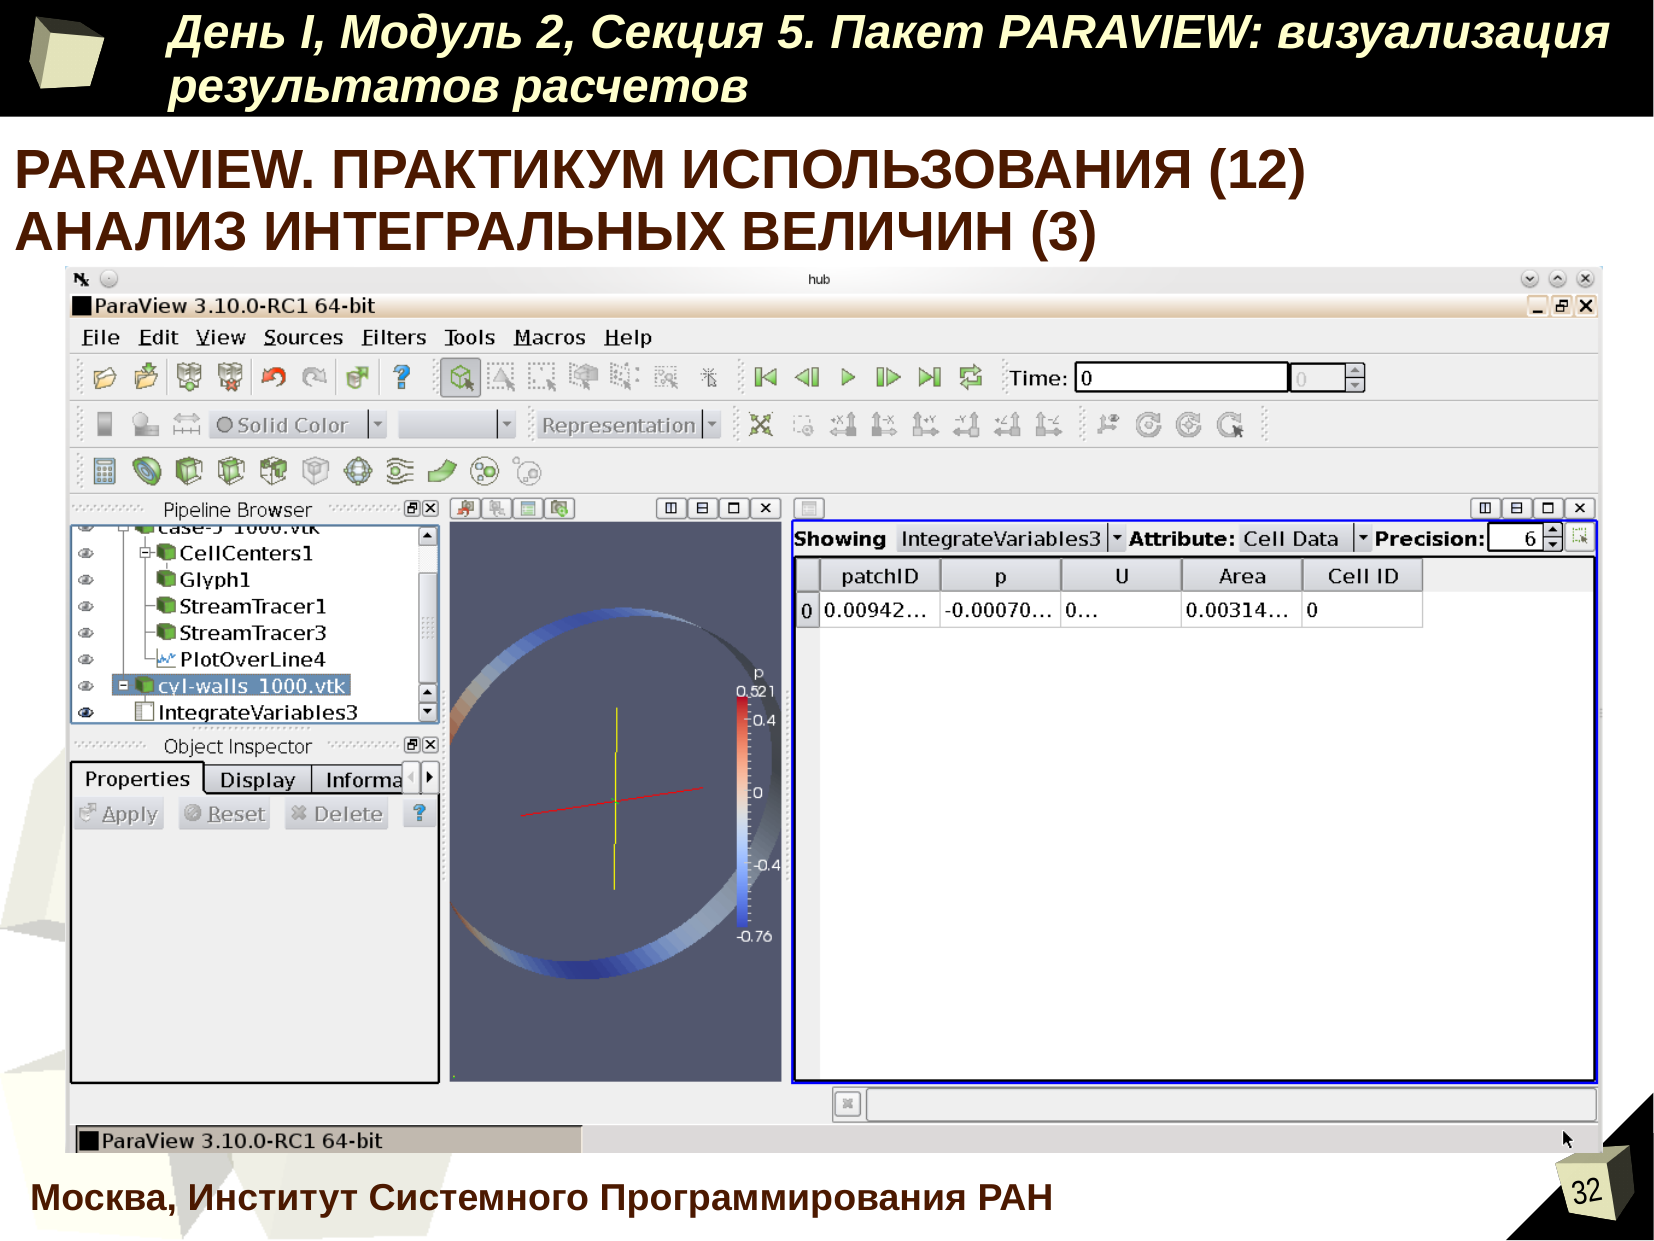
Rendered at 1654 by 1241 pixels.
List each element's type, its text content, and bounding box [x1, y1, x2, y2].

text_box PARAVIEW. ПРАКТИКУМ ИСПОЛЬЗОВАНИЯ (12) АНАЛИЗ ИНТЕГРАЛЬНЫХ ВЕЛИЧИН (3) [0, 131, 1654, 270]
picture [464, 1193, 472, 1198]
picture [0, 270, 1603, 1241]
